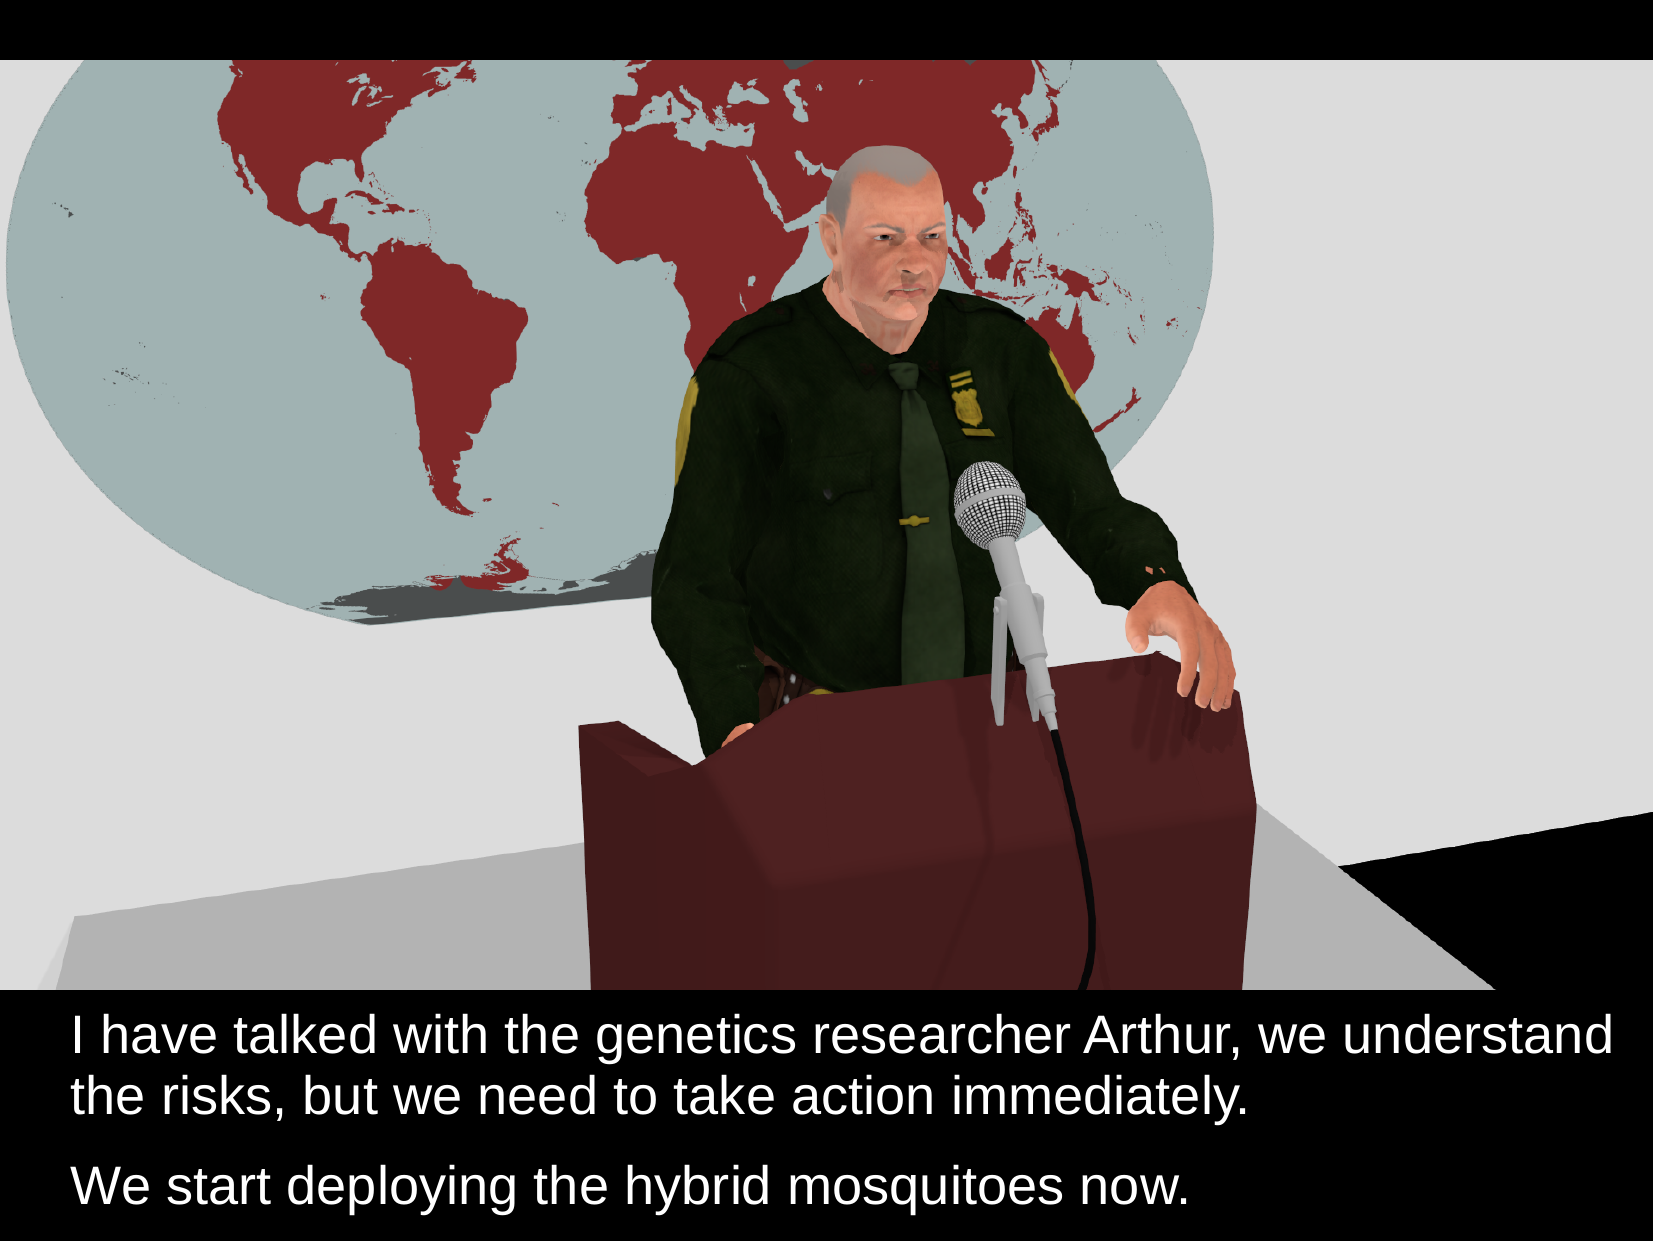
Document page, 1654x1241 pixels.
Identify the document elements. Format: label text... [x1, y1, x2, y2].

picture [0, 60, 1653, 991]
list I have talked with the genetics researcher Arthur, we understand the risks, but we need to take action immediately. We start deploying the hybrid mosquitoes now. [0, 1005, 1653, 1217]
